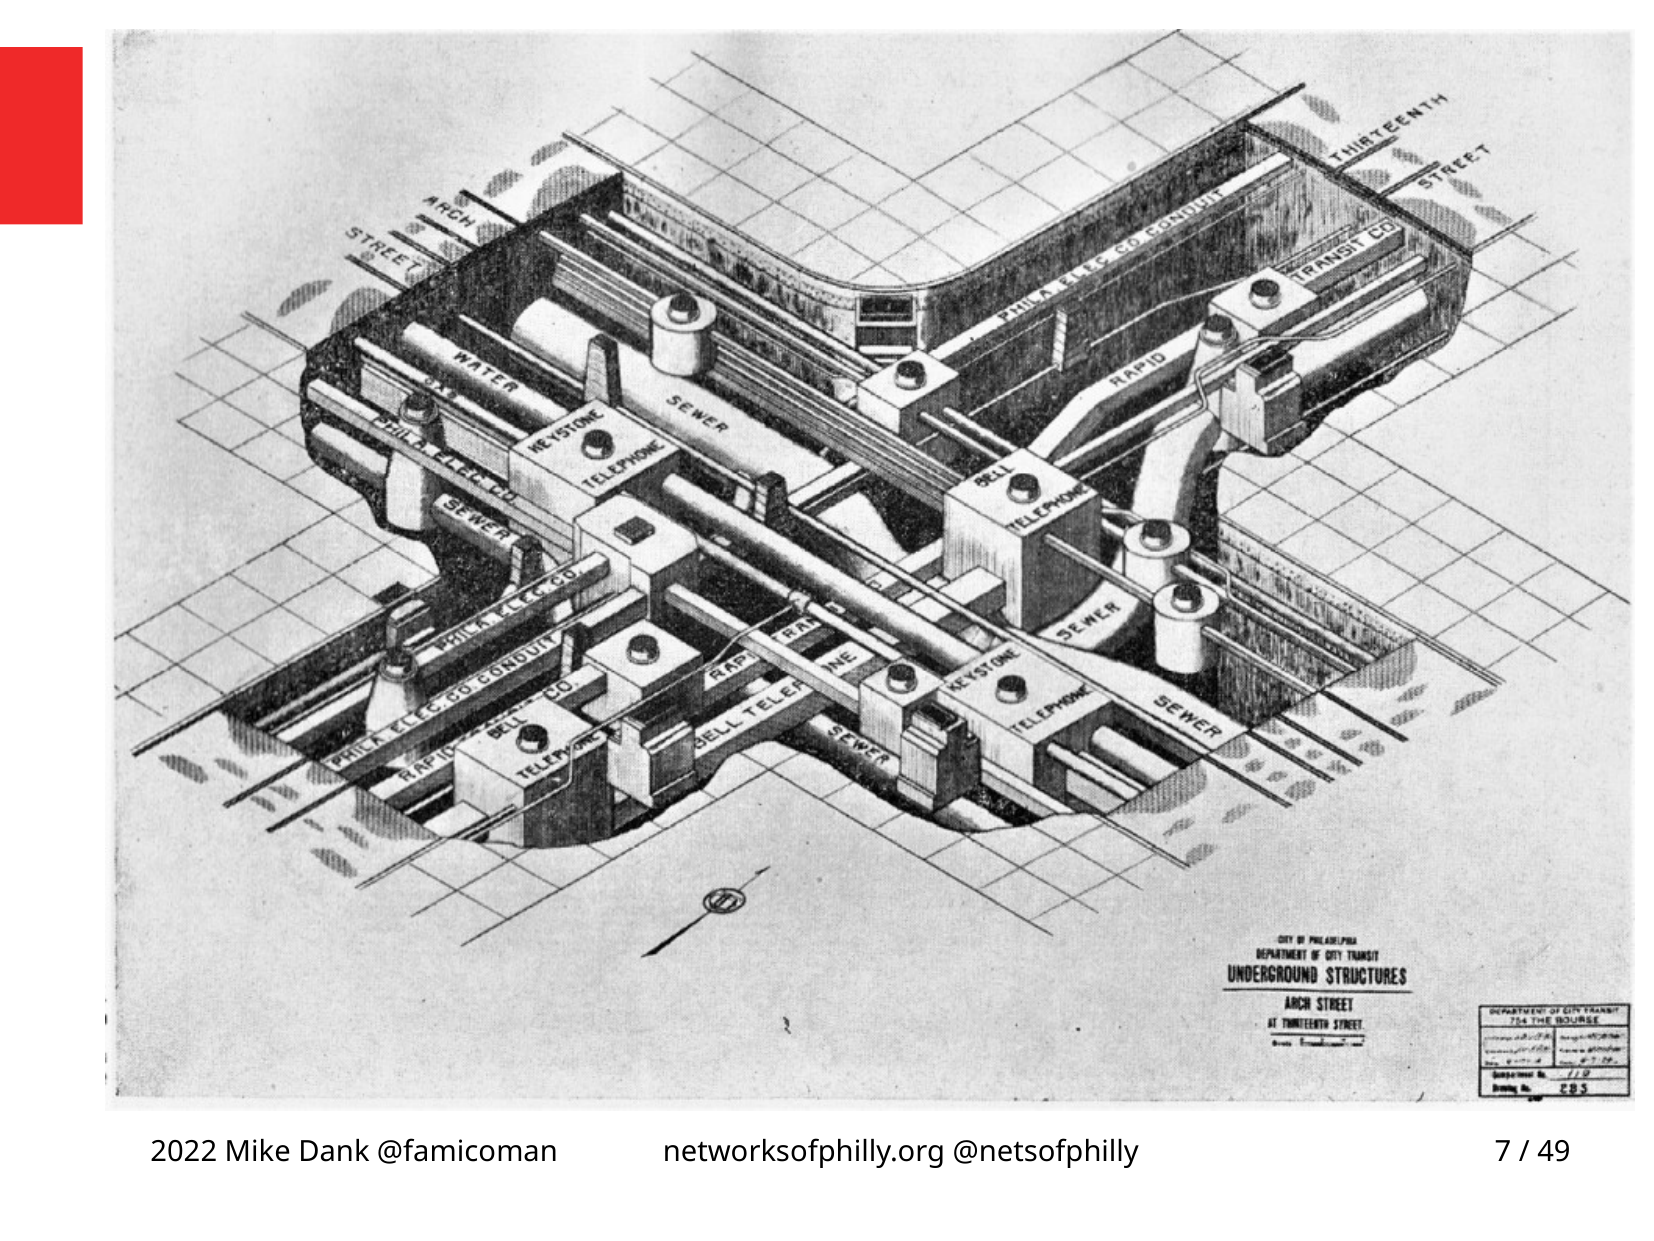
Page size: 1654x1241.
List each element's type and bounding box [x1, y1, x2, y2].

picture [105, 29, 1635, 1111]
